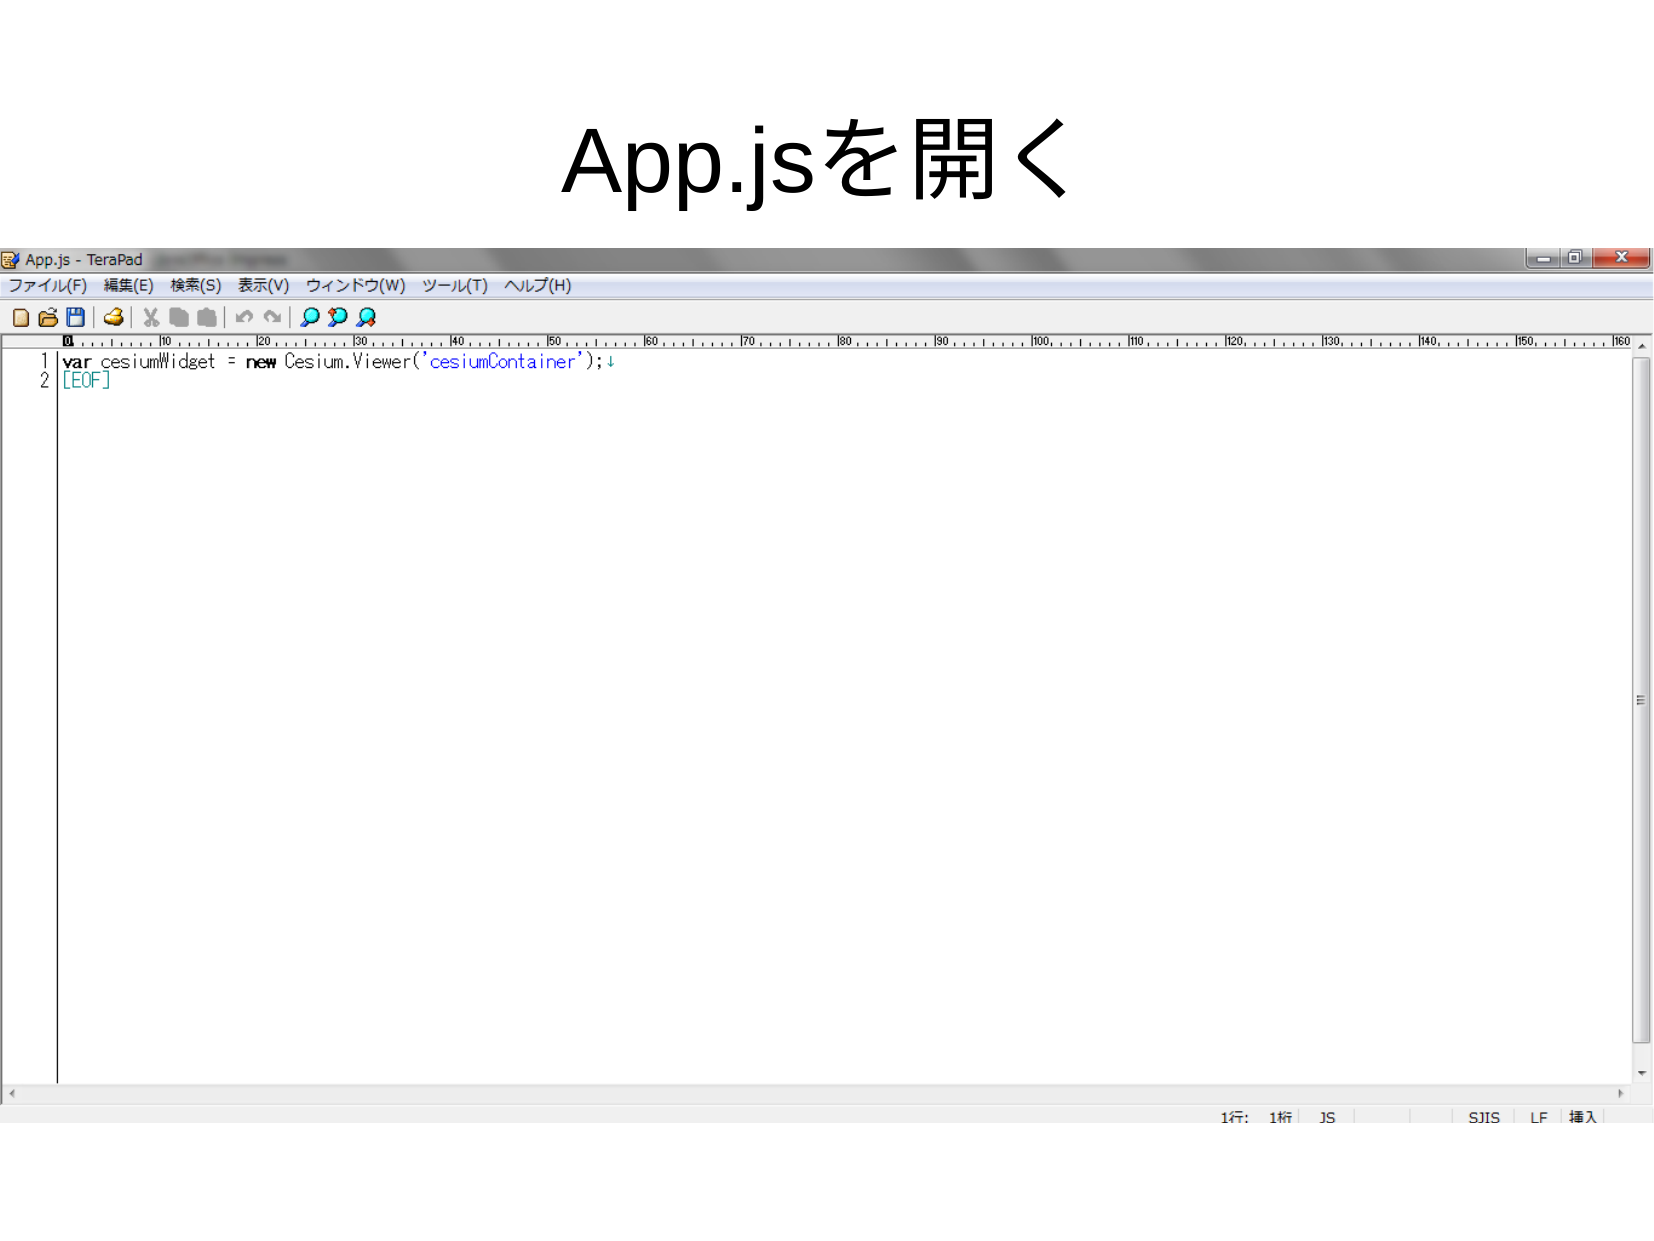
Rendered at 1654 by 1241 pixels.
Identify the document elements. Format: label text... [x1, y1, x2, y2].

picture [0, 248, 1654, 1123]
title App.jsを開く [82, 49, 1571, 257]
